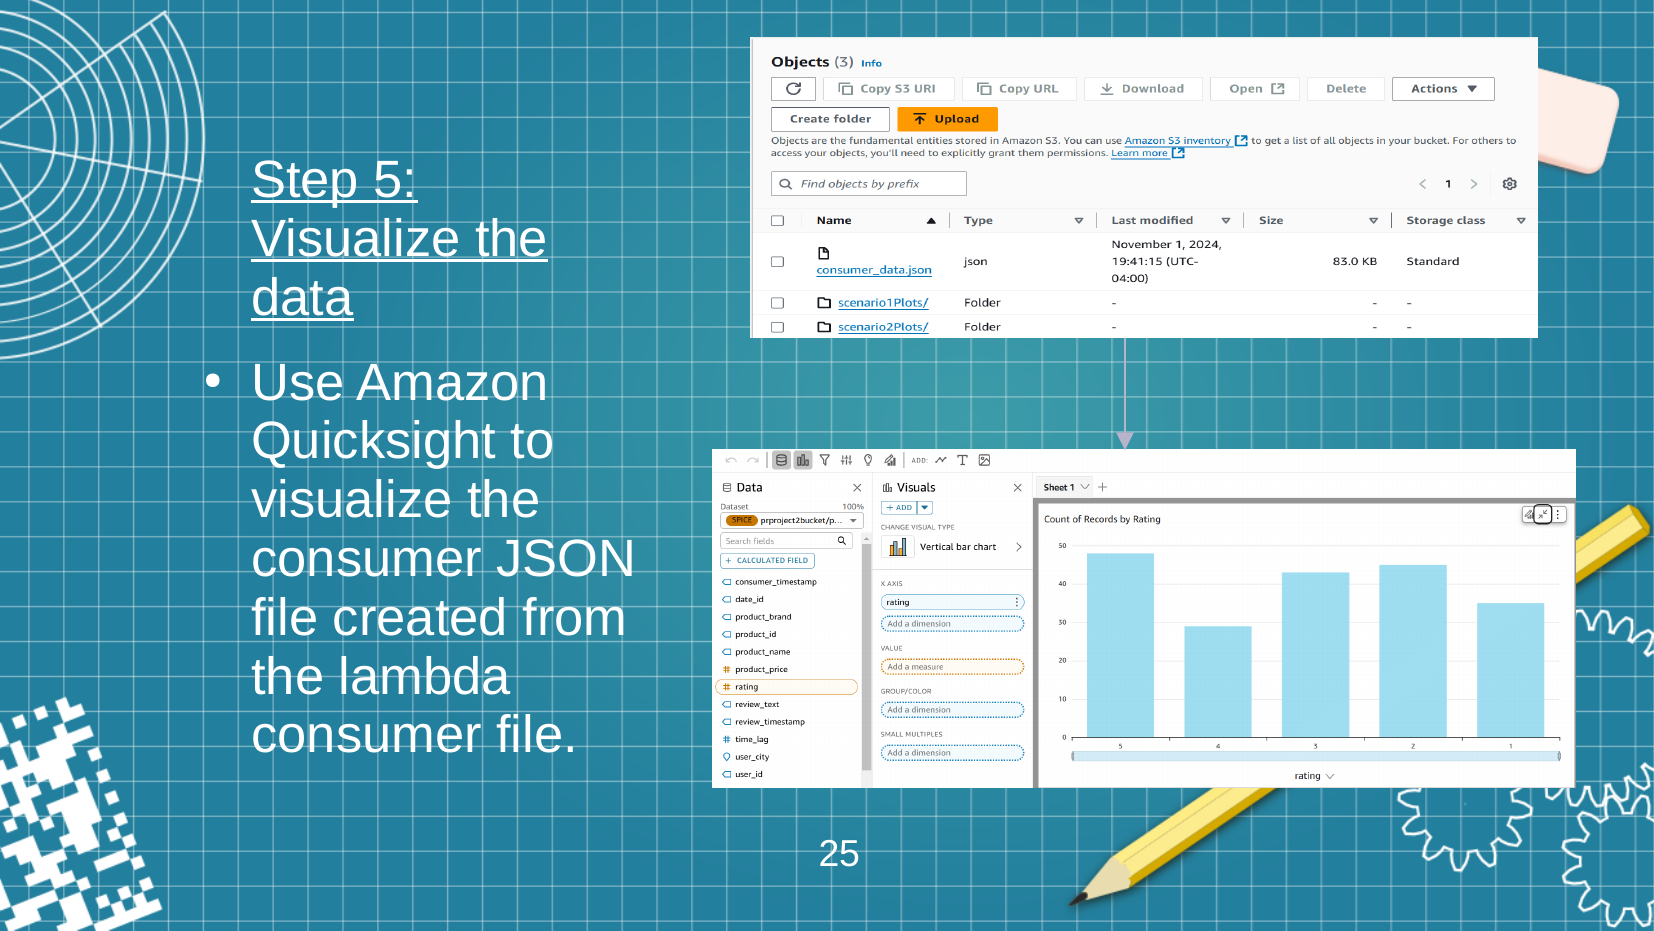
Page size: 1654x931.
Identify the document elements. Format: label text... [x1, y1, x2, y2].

text_box <number> [703, 825, 976, 881]
picture [0, 0, 1654, 931]
list Step 5: Visualize the data Use Amazon Quicksight to visualize the consumer JSON file created from the lambda consumer file. [187, 150, 638, 788]
